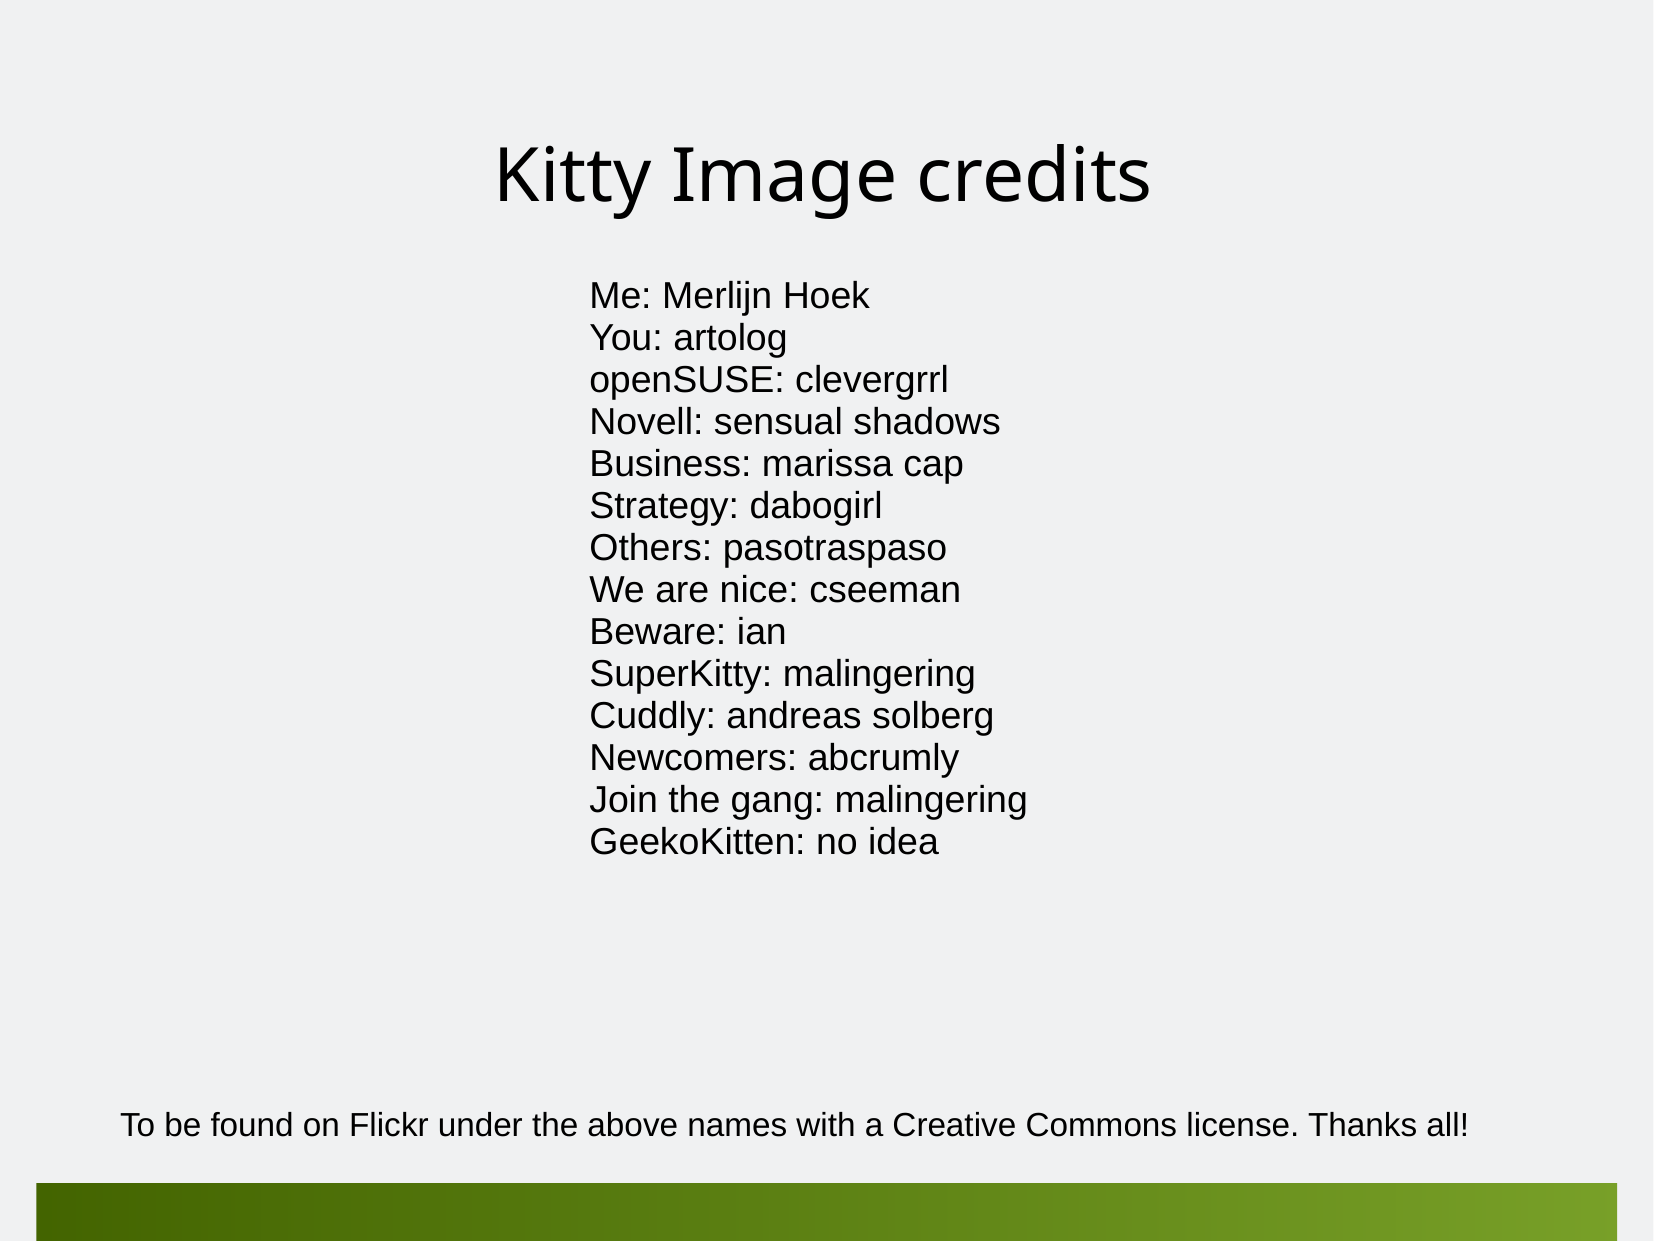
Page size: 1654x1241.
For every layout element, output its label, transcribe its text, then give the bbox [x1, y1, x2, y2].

text_box To be found on Flickr under the above names with a Creative Commons license. Thanks all! [62, 1099, 1530, 1203]
picture [0, 0, 1654, 1241]
text_box Kitty Image credits [79, 113, 1568, 254]
text_box Me: Merlijn Hoek You: artolog openSUSE: clevergrrl Novell: sensual shadows Business: marissa cap Strategy: dabogirl Others: pasotraspaso We are nice: cseeman Beware: ian SuperKitty: malingering Cuddly: andreas solberg Newcomers: abcrumly Join the gang: malingering GeekoKitten: no idea [574, 266, 1303, 971]
